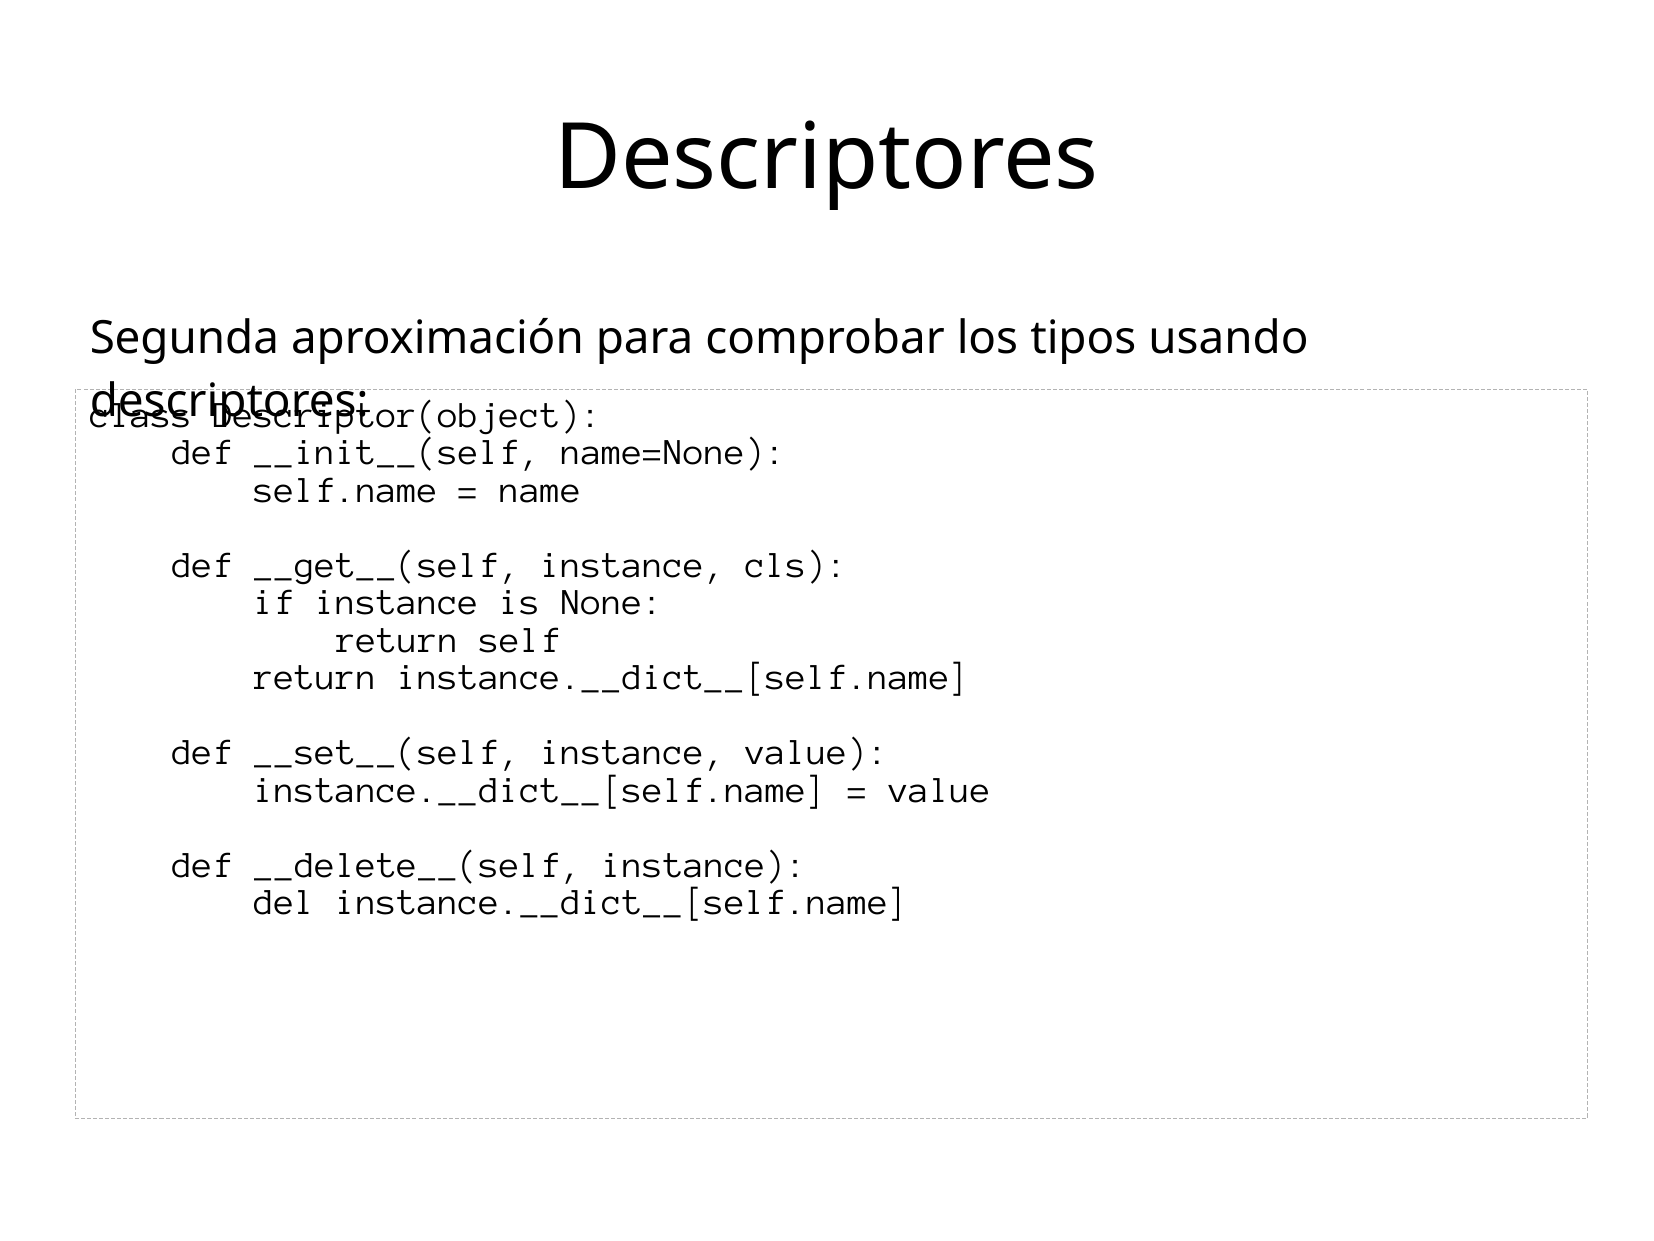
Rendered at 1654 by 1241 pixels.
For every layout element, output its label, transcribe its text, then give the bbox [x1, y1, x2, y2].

title Descriptores [82, 49, 1571, 257]
text_box Segunda aproximación para comprobar los tipos usando descriptores: [75, 297, 1531, 373]
text_box class Descriptor(object): def __init__(self, name=None): self.name = name def __get__(self, instance, cls): if instance is None: return self return instance.__dict__[self.name] def __set__(self, instance, value): instance.__dict__[self.name] = value def __delete__(self, instance): del instance.__dict__[self.name] [75, 389, 1588, 941]
